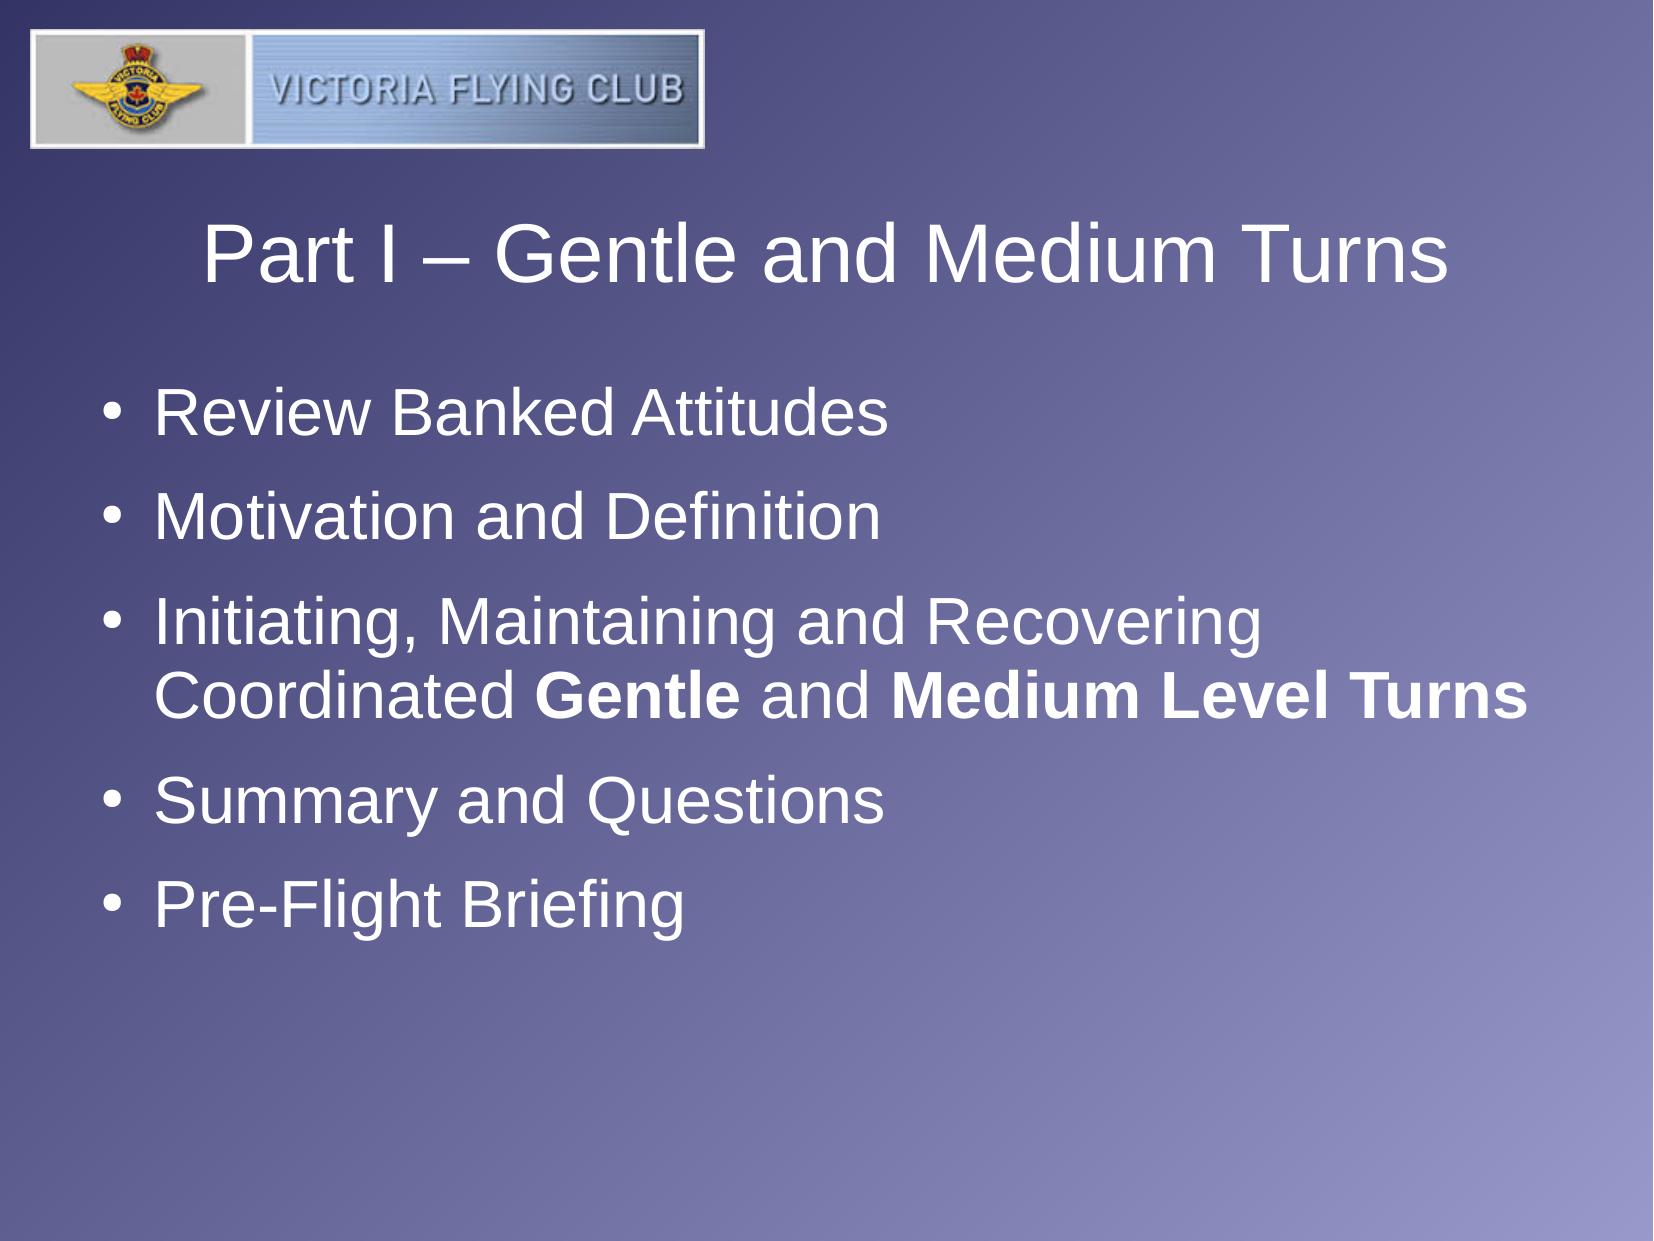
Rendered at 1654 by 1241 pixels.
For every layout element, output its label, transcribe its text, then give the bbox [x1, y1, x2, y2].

title Part I – Gentle and Medium Turns [82, 150, 1571, 358]
picture [30, 29, 705, 149]
list Review Banked Attitudes Motivation and Definition Initiating, Maintaining and Recovering Coordinated Gentle and Medium Level Turns Summary and Questions Pre-Flight Briefing [82, 375, 1571, 1095]
